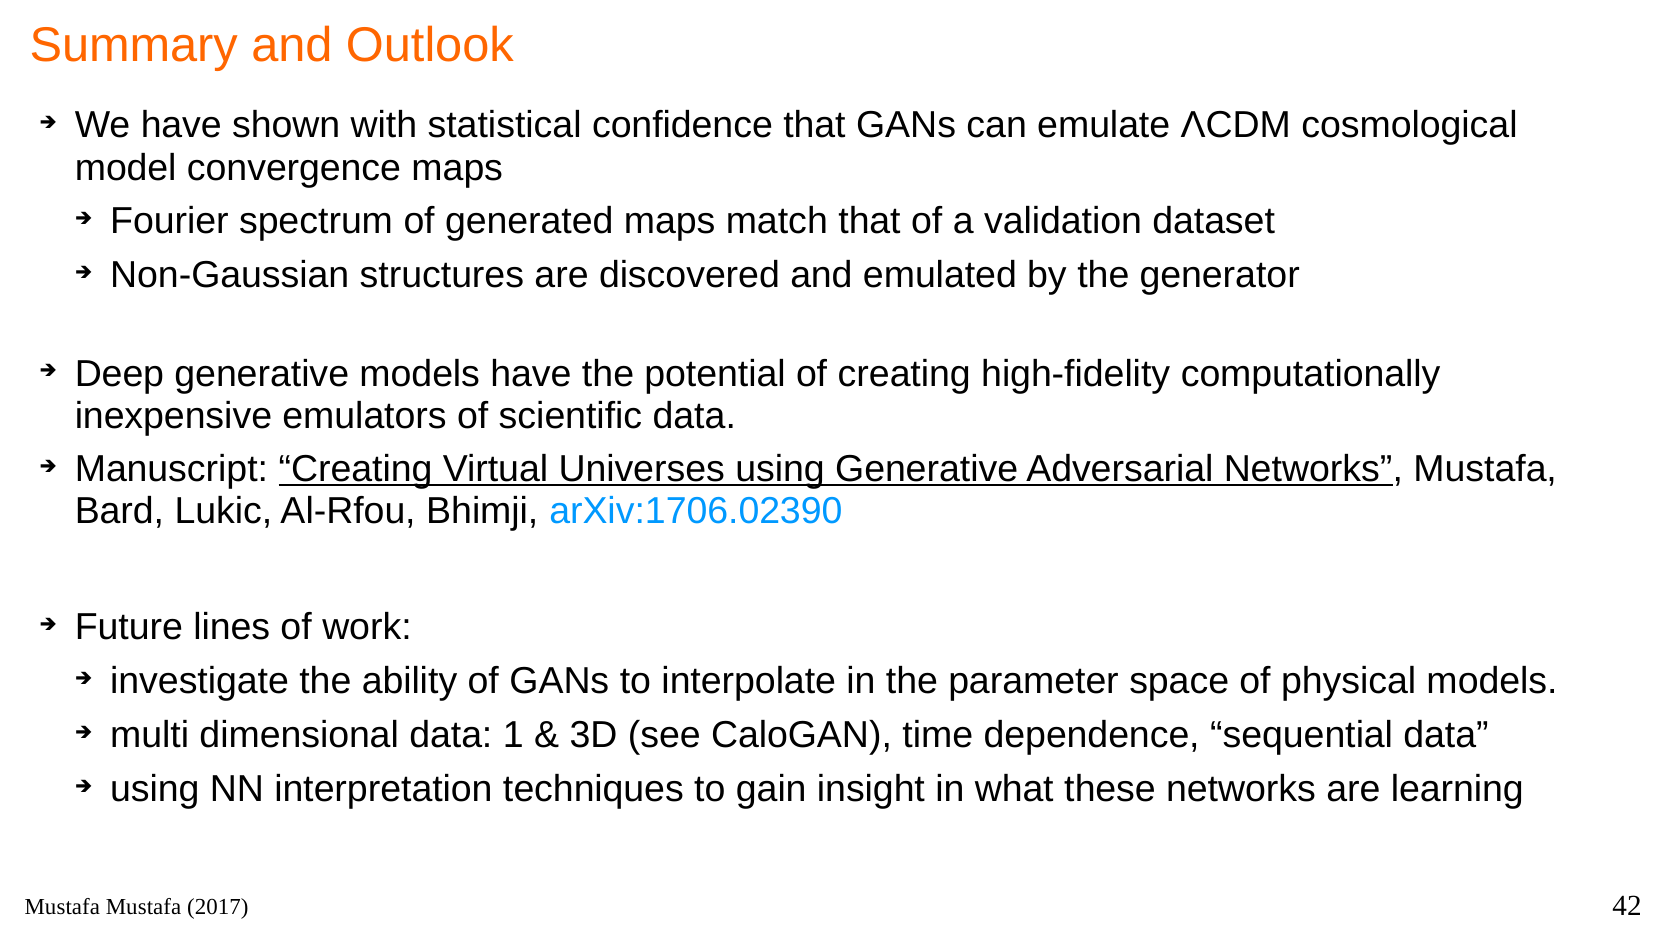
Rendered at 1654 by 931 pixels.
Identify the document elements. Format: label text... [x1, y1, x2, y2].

title Summary and Outlook [29, 15, 1621, 74]
text_box Future lines of work: investigate the ability of GANs to interpolate in the parameter space of physical models. multi dimensional data: 1 & 3D (see CaloGAN), time dependence, “sequential data” using NN interpretation techniques to gain insight in what these networks are learning [24, 598, 1600, 817]
text_box Deep generative models have the potential of creating high-fidelity computationally inexpensive emulators of scientific data. Manuscript: “Creating Virtual Universes using Generative Adversarial Networks”, Mustafa, Bard, Lukic, Al-Rfou, Bhimji, arXiv:1706.02390 [24, 344, 1600, 540]
text_box We have shown with statistical confidence that GANs can emulate ΛCDM cosmological model convergence maps Fourier spectrum of generated maps match that of a validation dataset Non-Gaussian structures are discovered and emulated by the generator [24, 96, 1600, 303]
